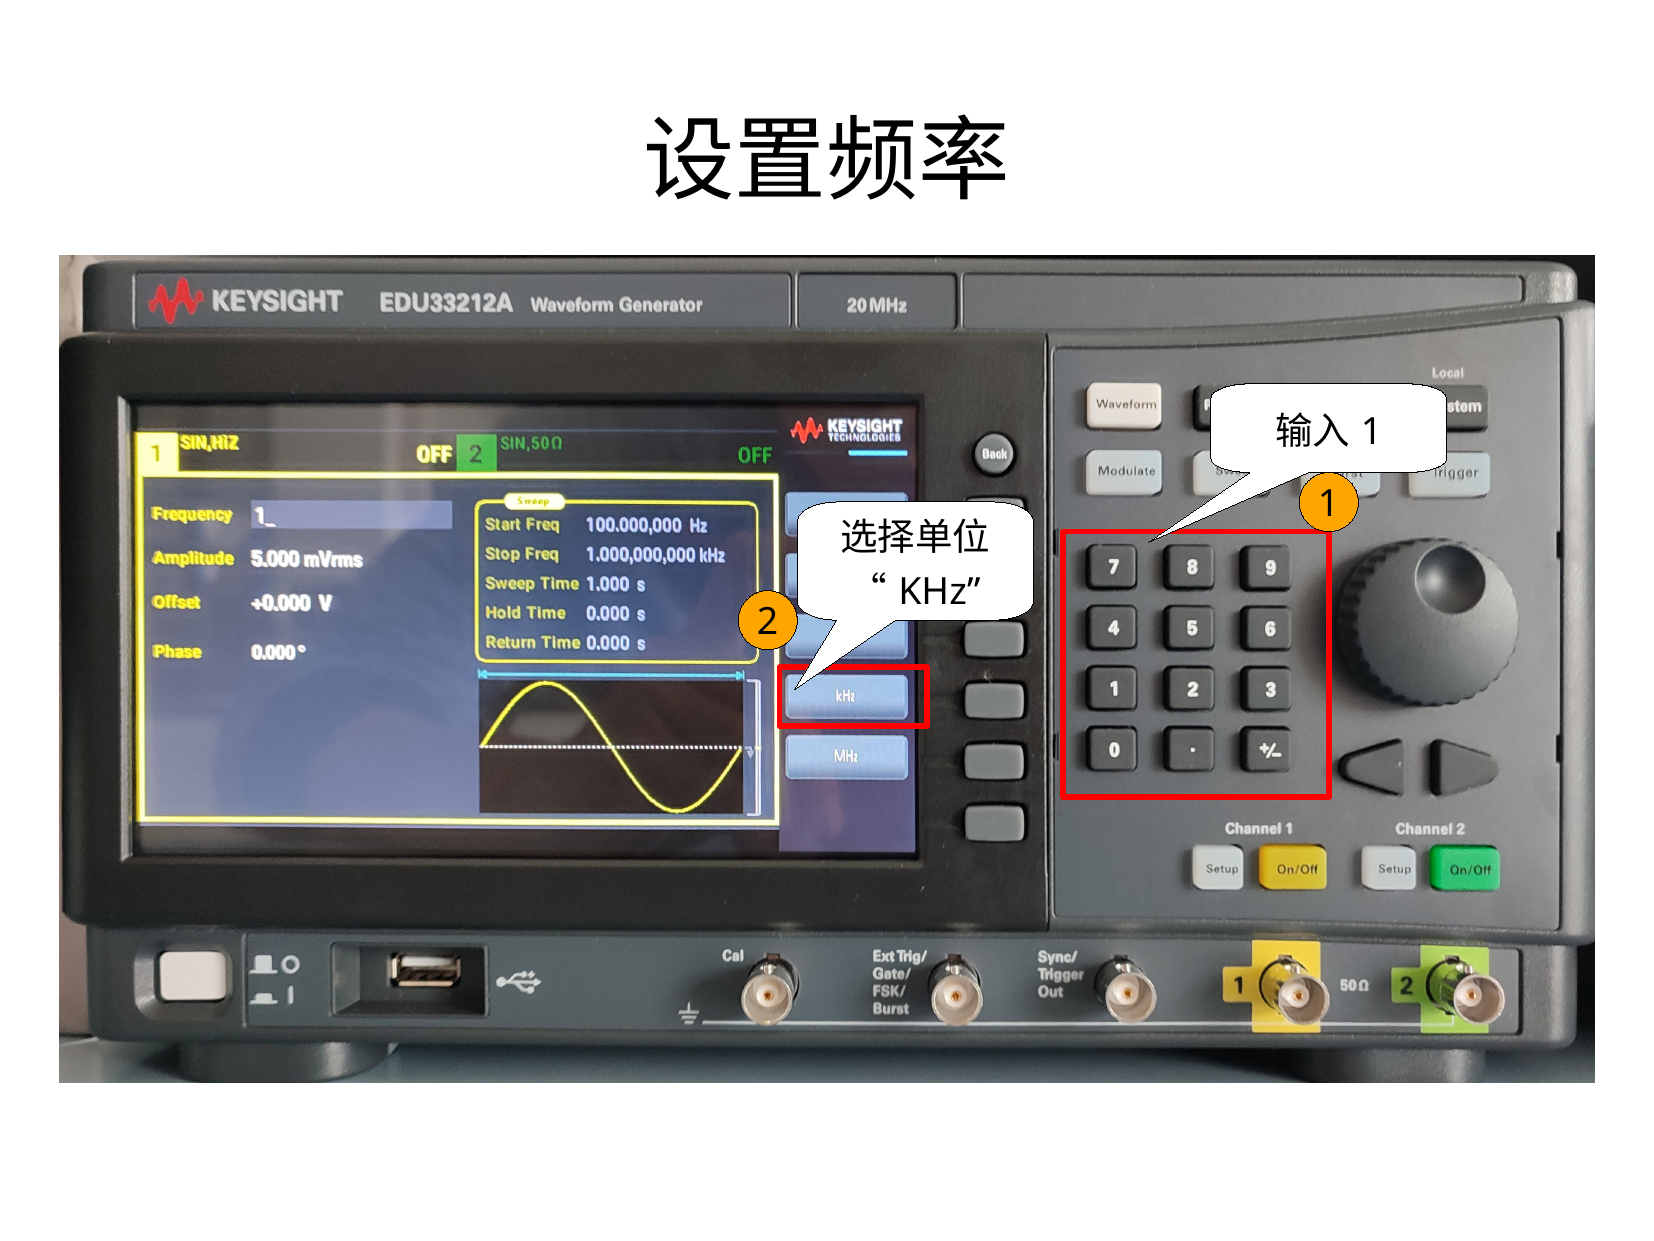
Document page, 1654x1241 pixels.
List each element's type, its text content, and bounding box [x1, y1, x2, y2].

text_box 1 [1299, 472, 1359, 532]
picture [59, 255, 1595, 1083]
text_box 选择单位“KHz” [794, 501, 1034, 690]
text_box 2 [738, 590, 798, 650]
title 设置频率 [82, 49, 1571, 255]
text_box 输入1 [1148, 383, 1447, 543]
